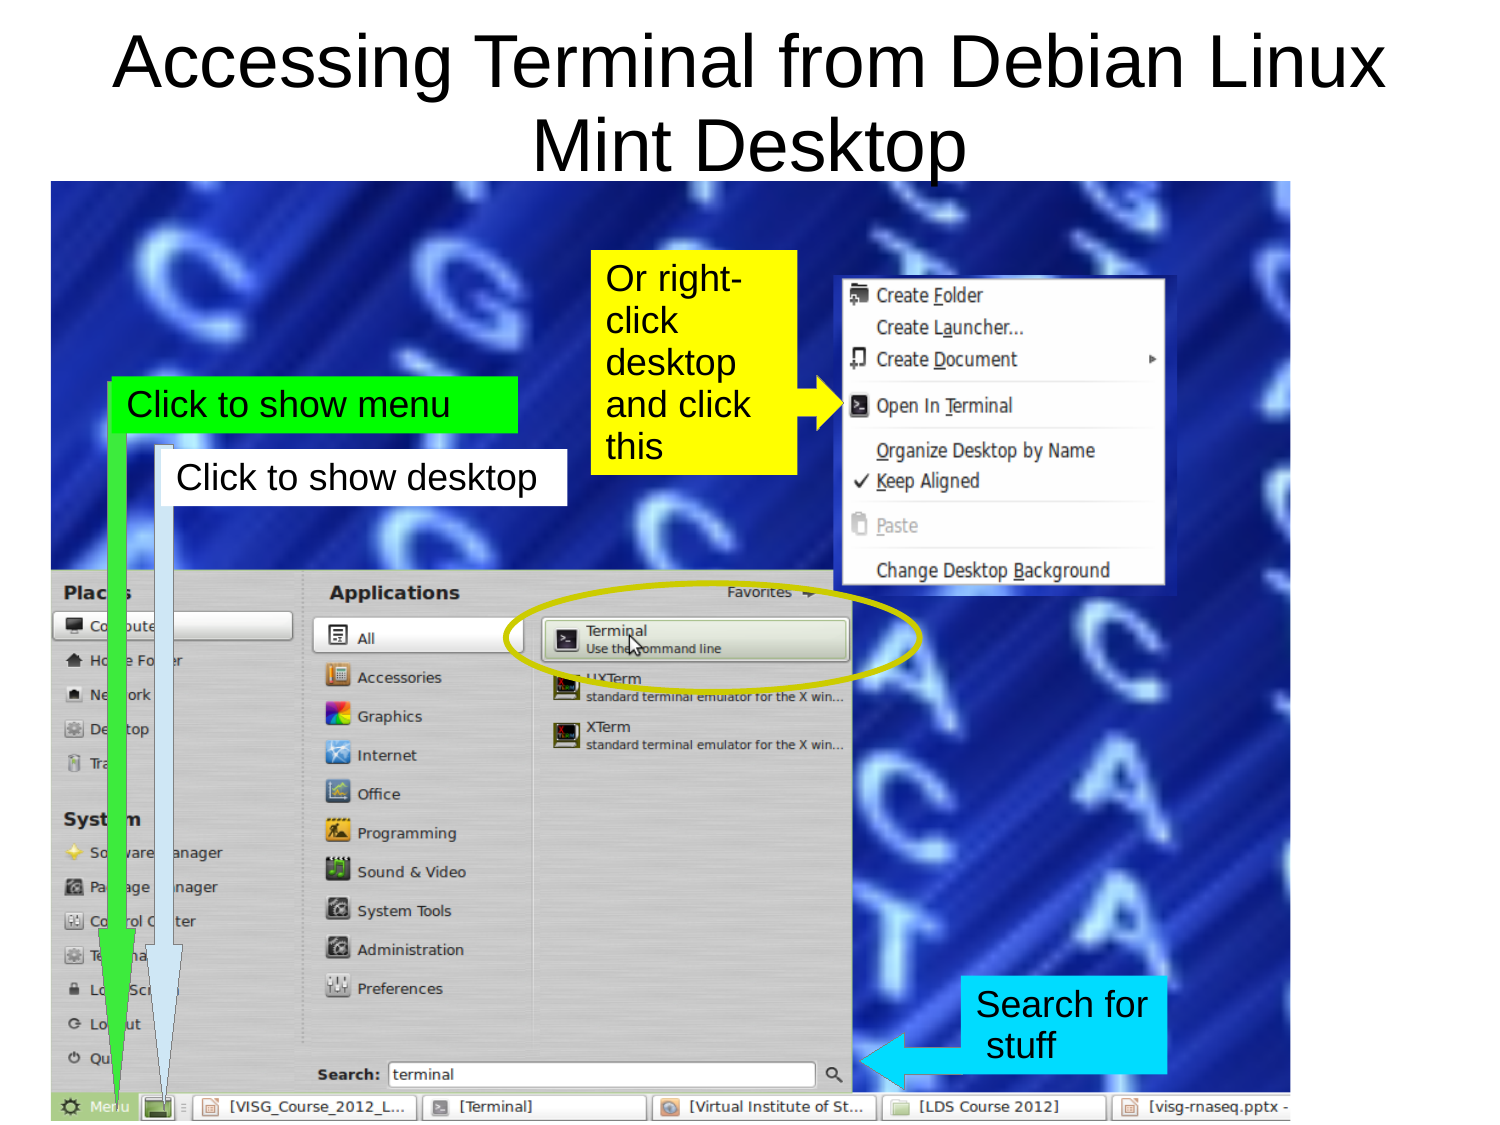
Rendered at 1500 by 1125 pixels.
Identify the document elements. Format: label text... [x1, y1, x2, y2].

title Accessing Terminal from Debian Linux Mint Desktop [75, 9, 1425, 198]
text_box [798, 375, 844, 431]
text_box Click to show menu [111, 376, 518, 434]
text_box Or right-click desktop and click this [590, 250, 798, 475]
text_box [145, 444, 183, 1111]
text_box Search for stuff [960, 975, 1168, 1075]
text_box [859, 1032, 960, 1090]
text_box [505, 583, 920, 692]
picture [50, 181, 1291, 1121]
text_box [98, 381, 136, 1111]
text_box Click to show desktop [161, 449, 568, 507]
